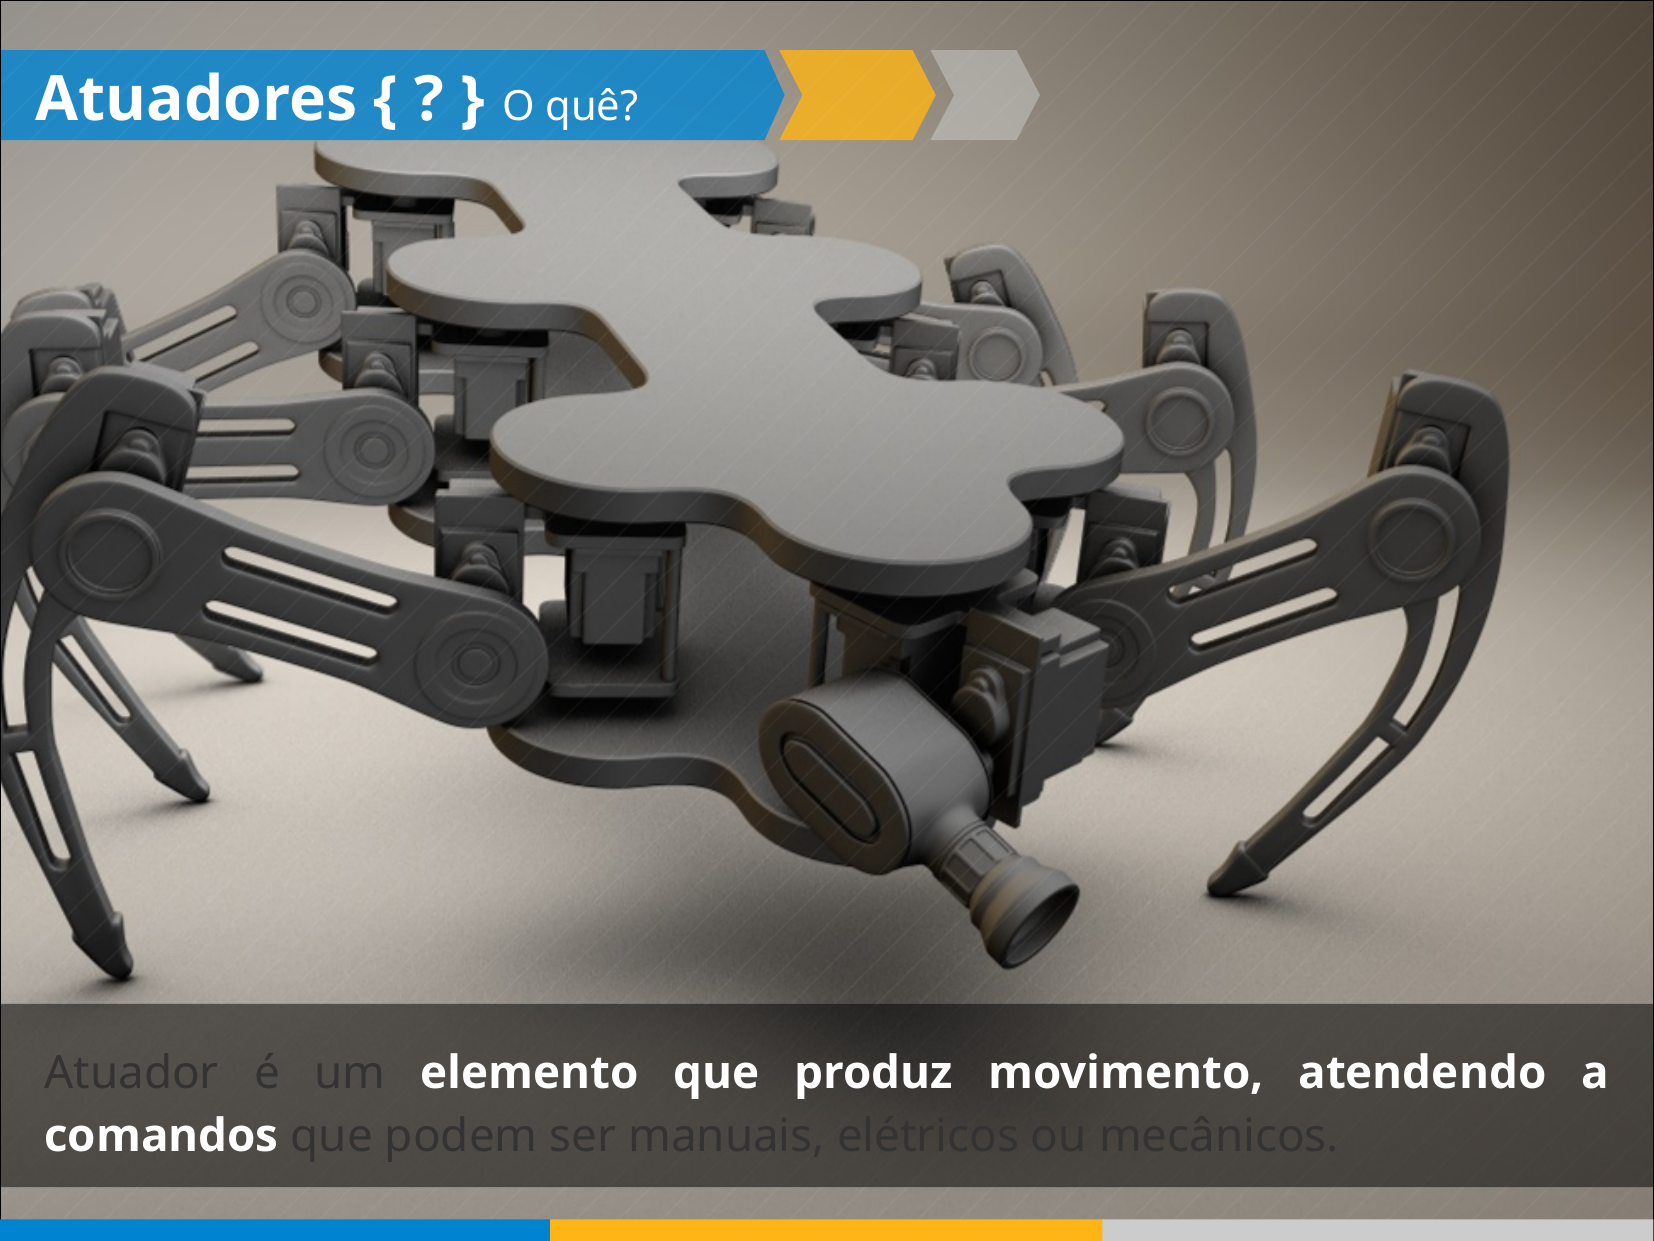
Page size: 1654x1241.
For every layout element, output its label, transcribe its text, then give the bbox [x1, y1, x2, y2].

text_box [0, 0, 1654, 1241]
text_box Atuador é um elemento que produz movimento, atendendo a comandos que podem ser manuais, elétricos ou mecânicos. [29, 1032, 1625, 1182]
